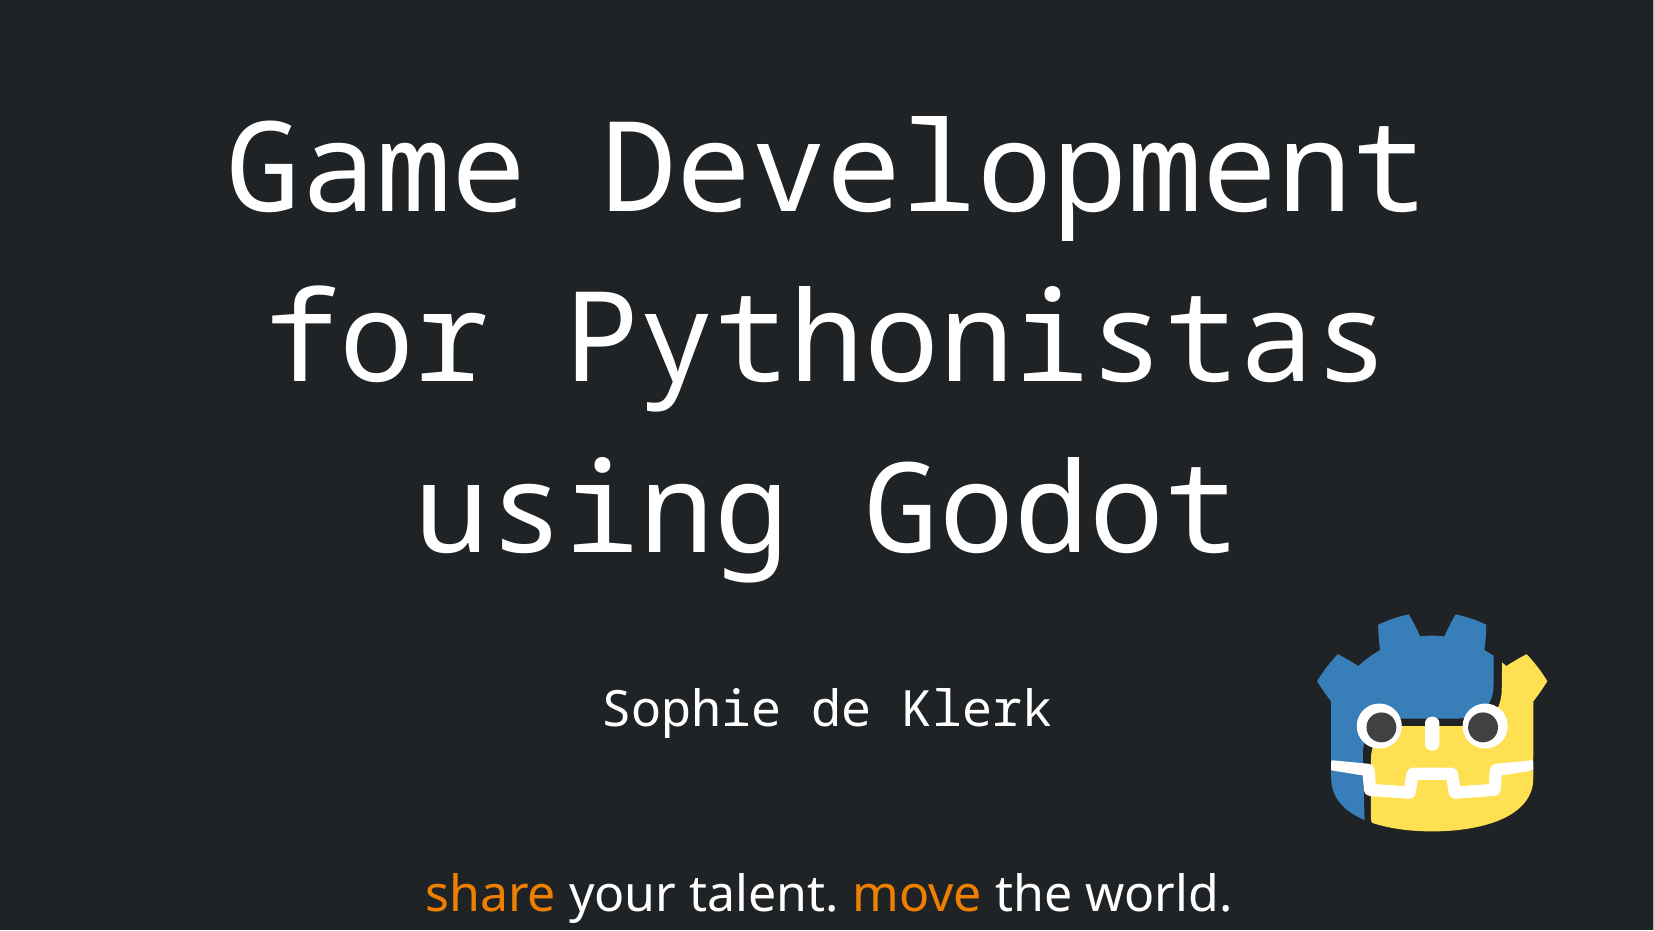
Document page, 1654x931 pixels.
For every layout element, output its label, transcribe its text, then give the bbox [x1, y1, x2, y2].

title Sophie de Klerk [575, 669, 1078, 745]
title Game Development for Pythonistas using Godot [82, 89, 1571, 578]
text_box share your talent. move the world. [410, 850, 1244, 916]
picture [1305, 595, 1560, 850]
